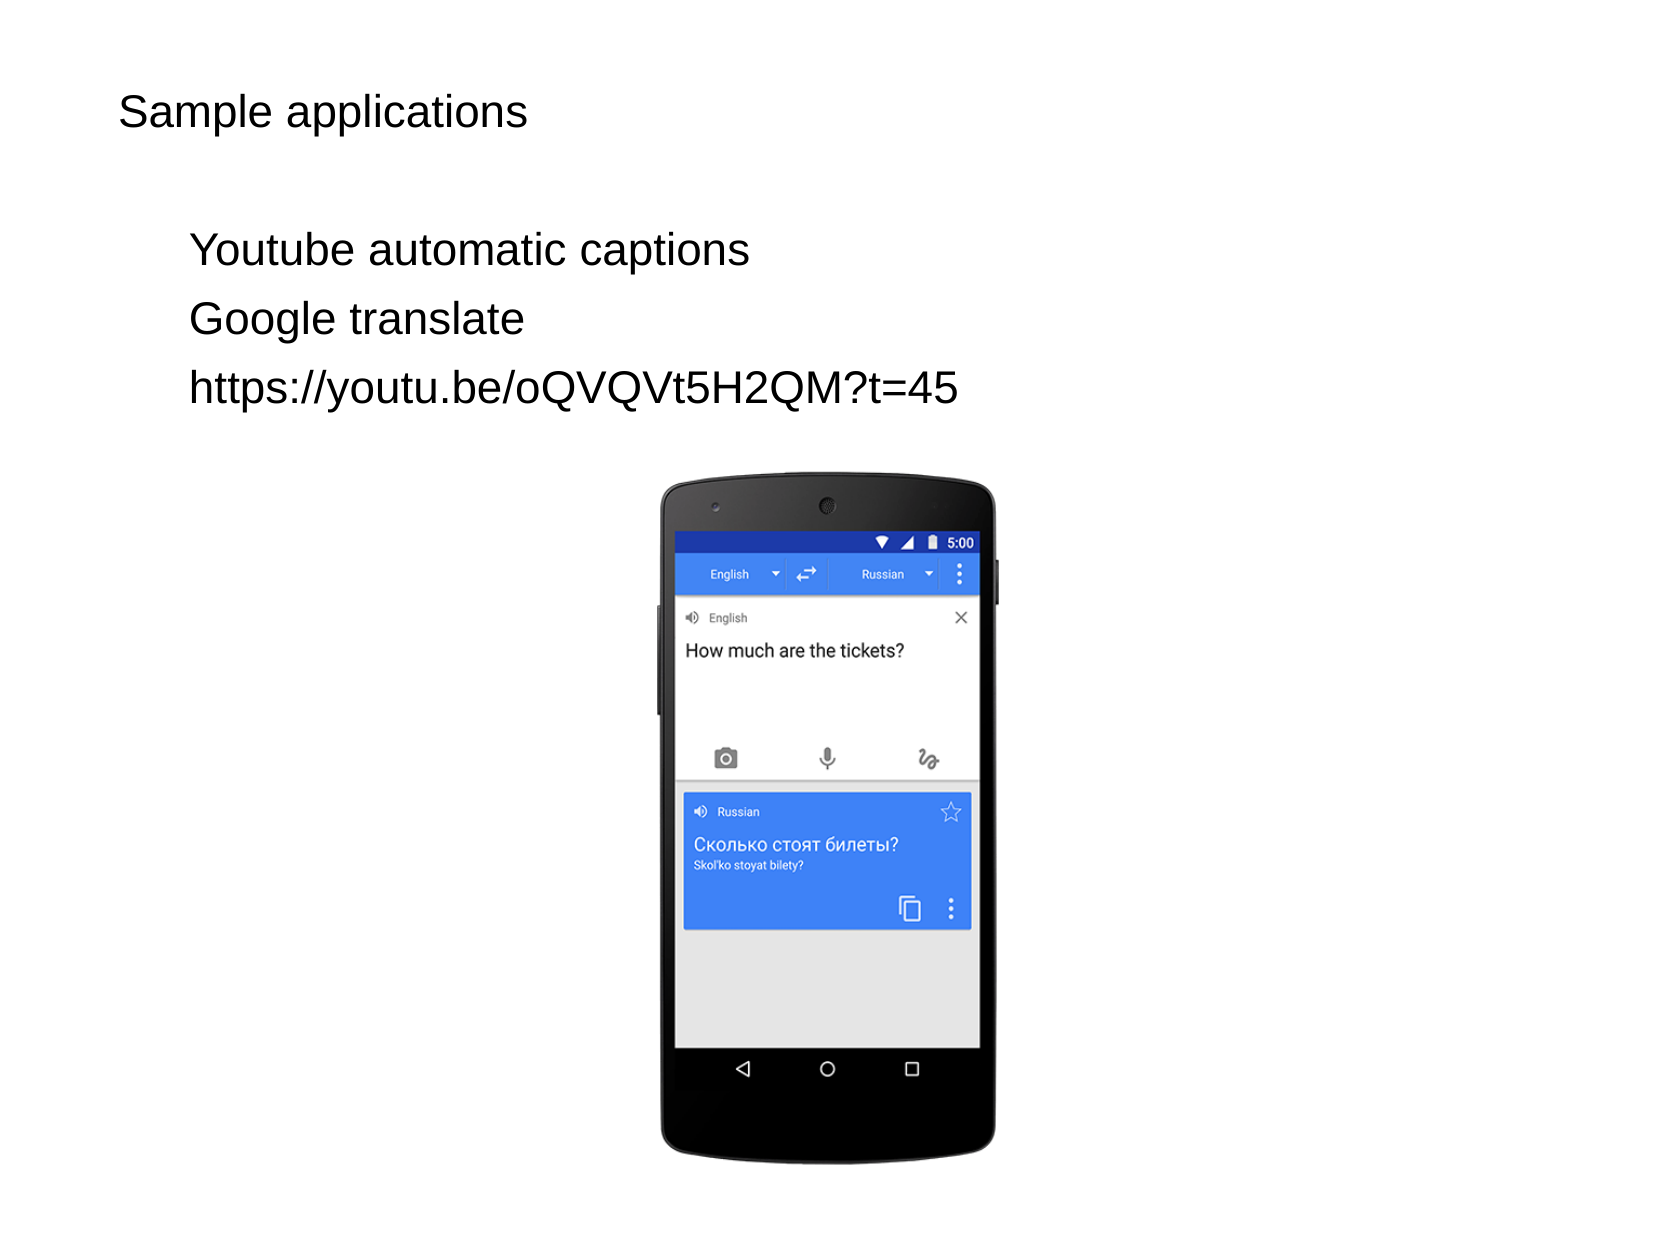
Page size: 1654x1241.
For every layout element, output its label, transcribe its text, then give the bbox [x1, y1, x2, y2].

subtitle Sample applications Youtube automatic captions Google translate https://youtu.be/oQVQVt5H2QM?t=45 [82, 86, 1516, 1051]
picture [575, 444, 1251, 1207]
